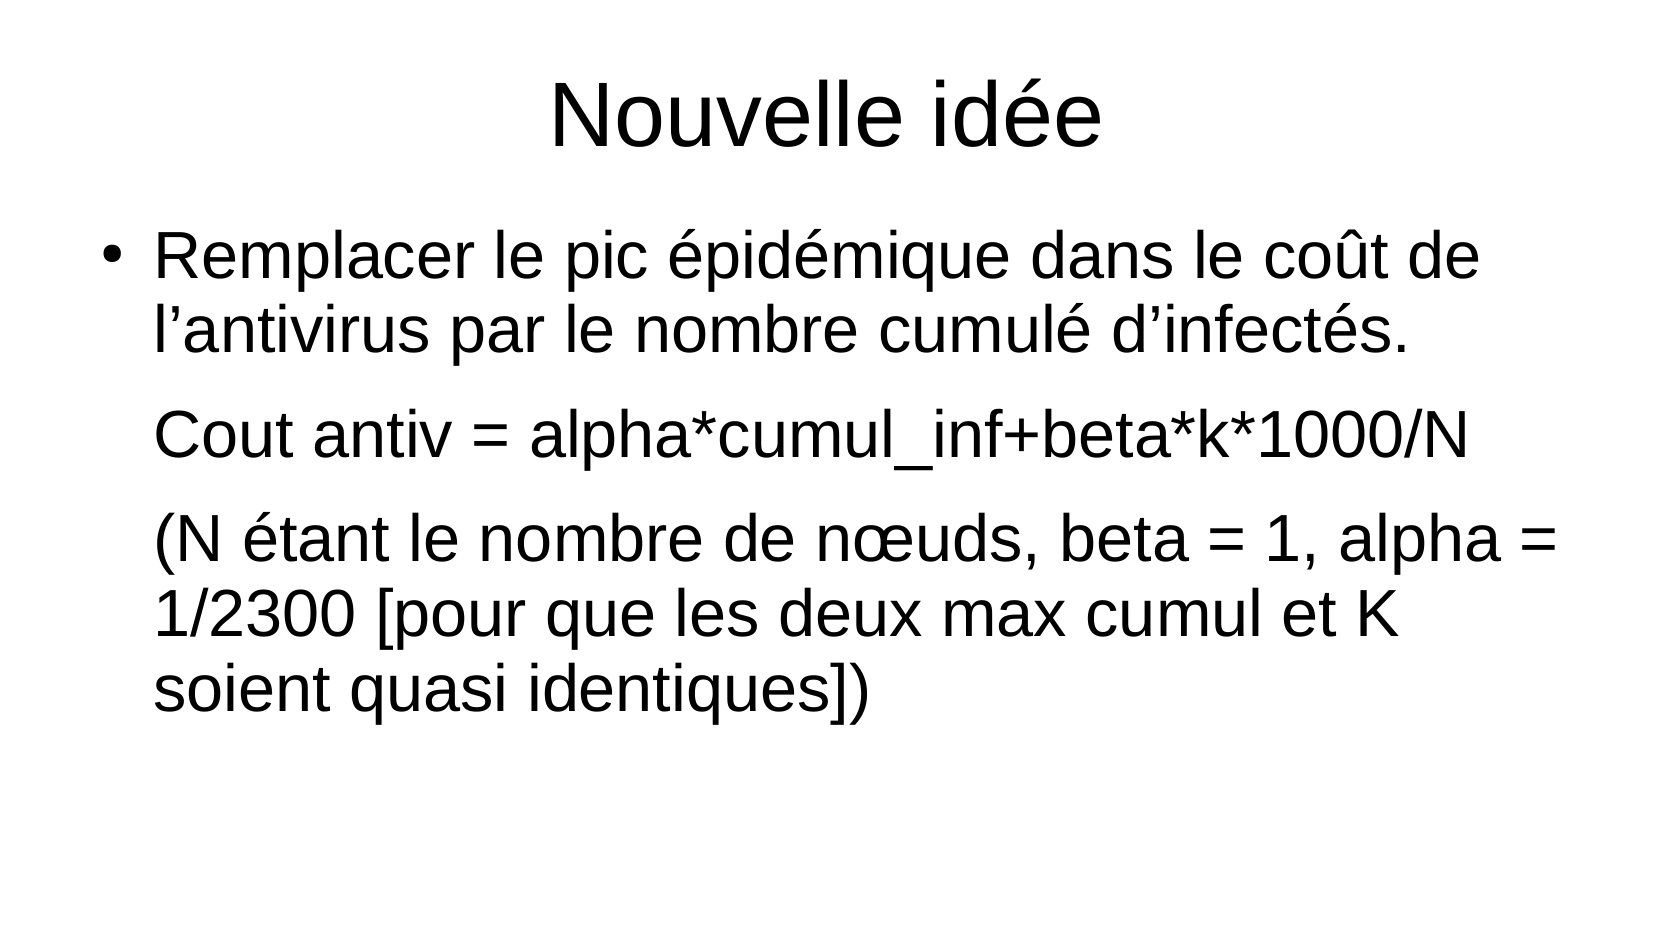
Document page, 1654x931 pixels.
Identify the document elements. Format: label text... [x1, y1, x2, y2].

list Remplacer le pic épidémique dans le coût de l’antivirus par le nombre cumulé d’infectés. Cout antiv = alpha*cumul_inf+beta*k*1000/N (N étant le nombre de nœuds, beta = 1, alpha = 1/2300 [pour que les deux max cumul et K soient quasi identiques]) [82, 217, 1571, 758]
title Nouvelle idée [82, 37, 1571, 193]
